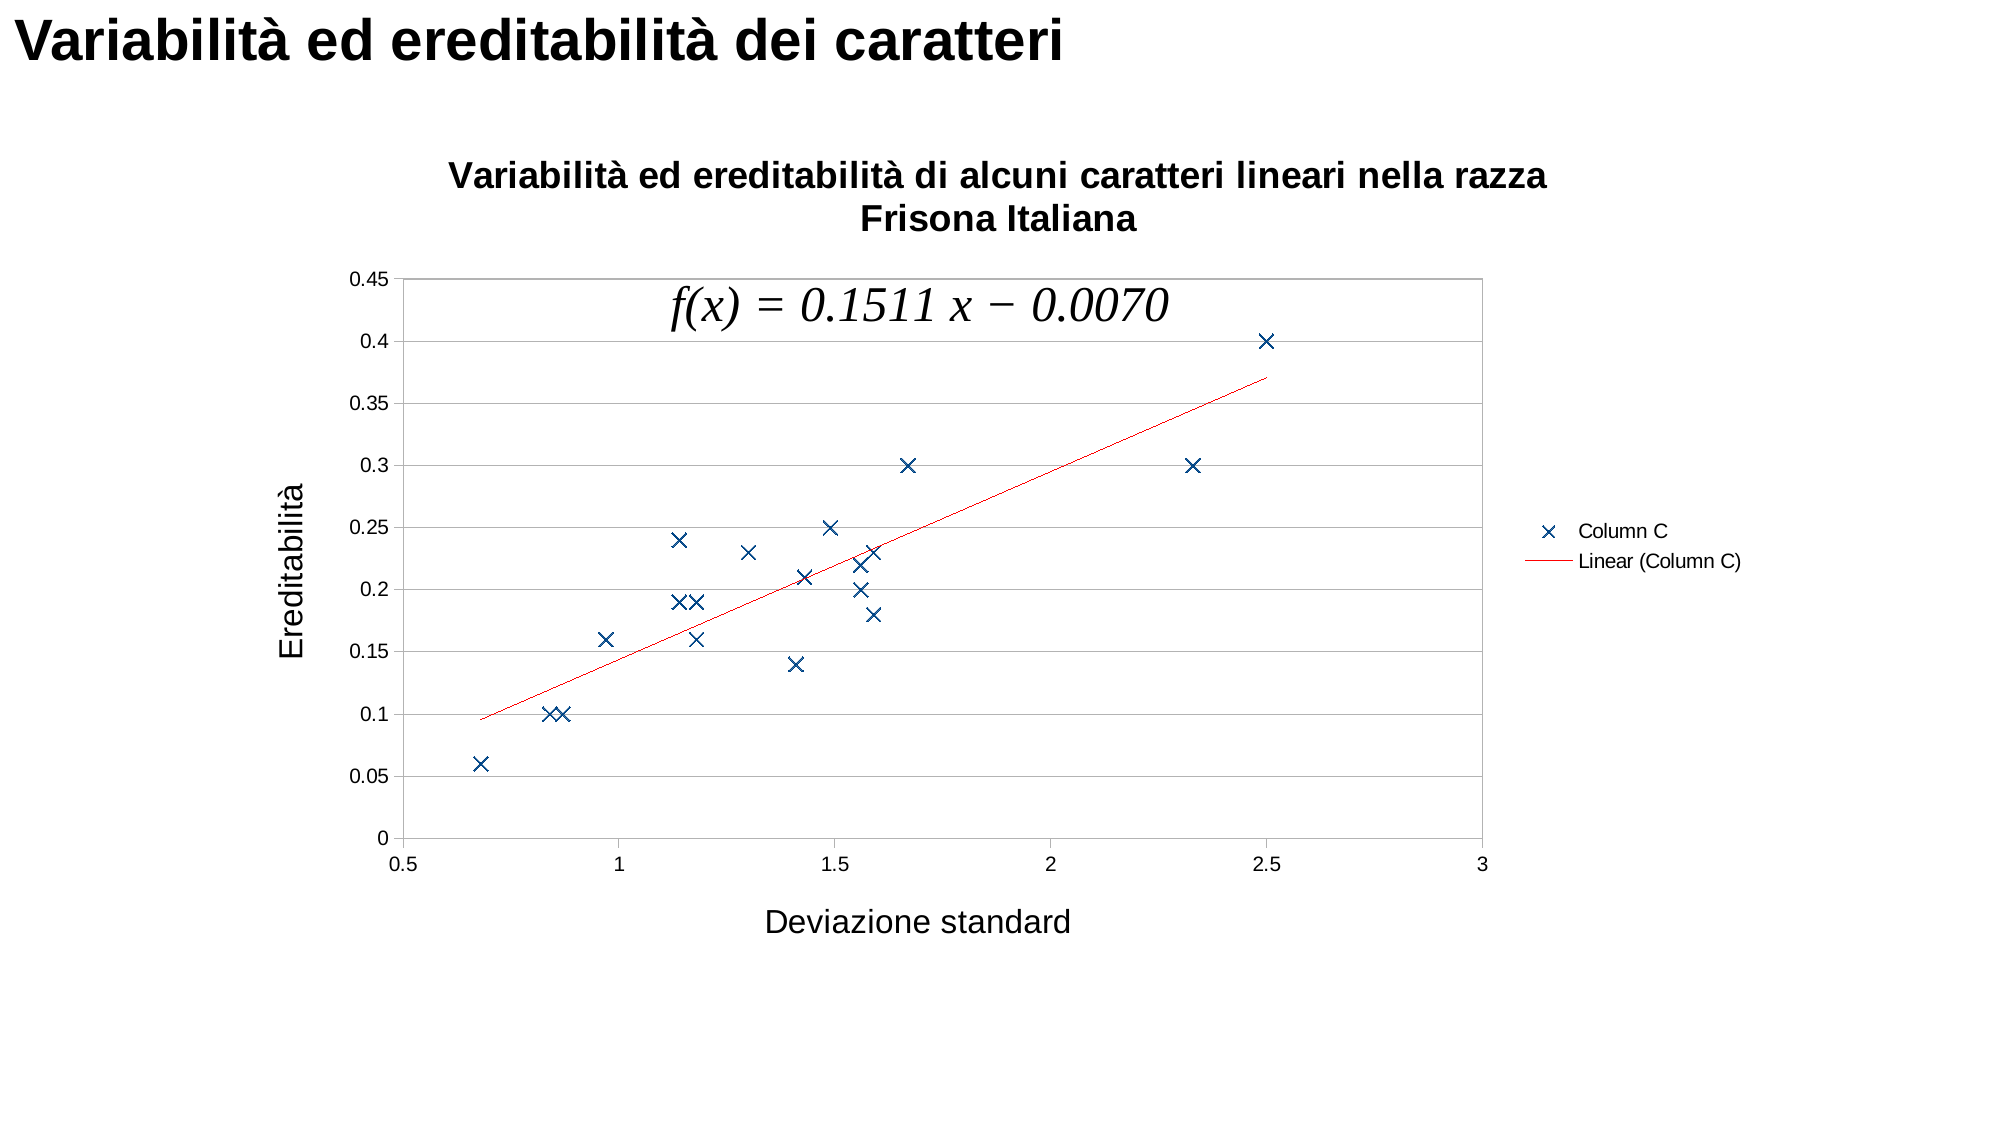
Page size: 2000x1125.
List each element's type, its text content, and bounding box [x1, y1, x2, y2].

text_box Variabilità ed ereditabilità dei caratteri [0, 0, 1093, 80]
chart [236, 118, 1761, 975]
